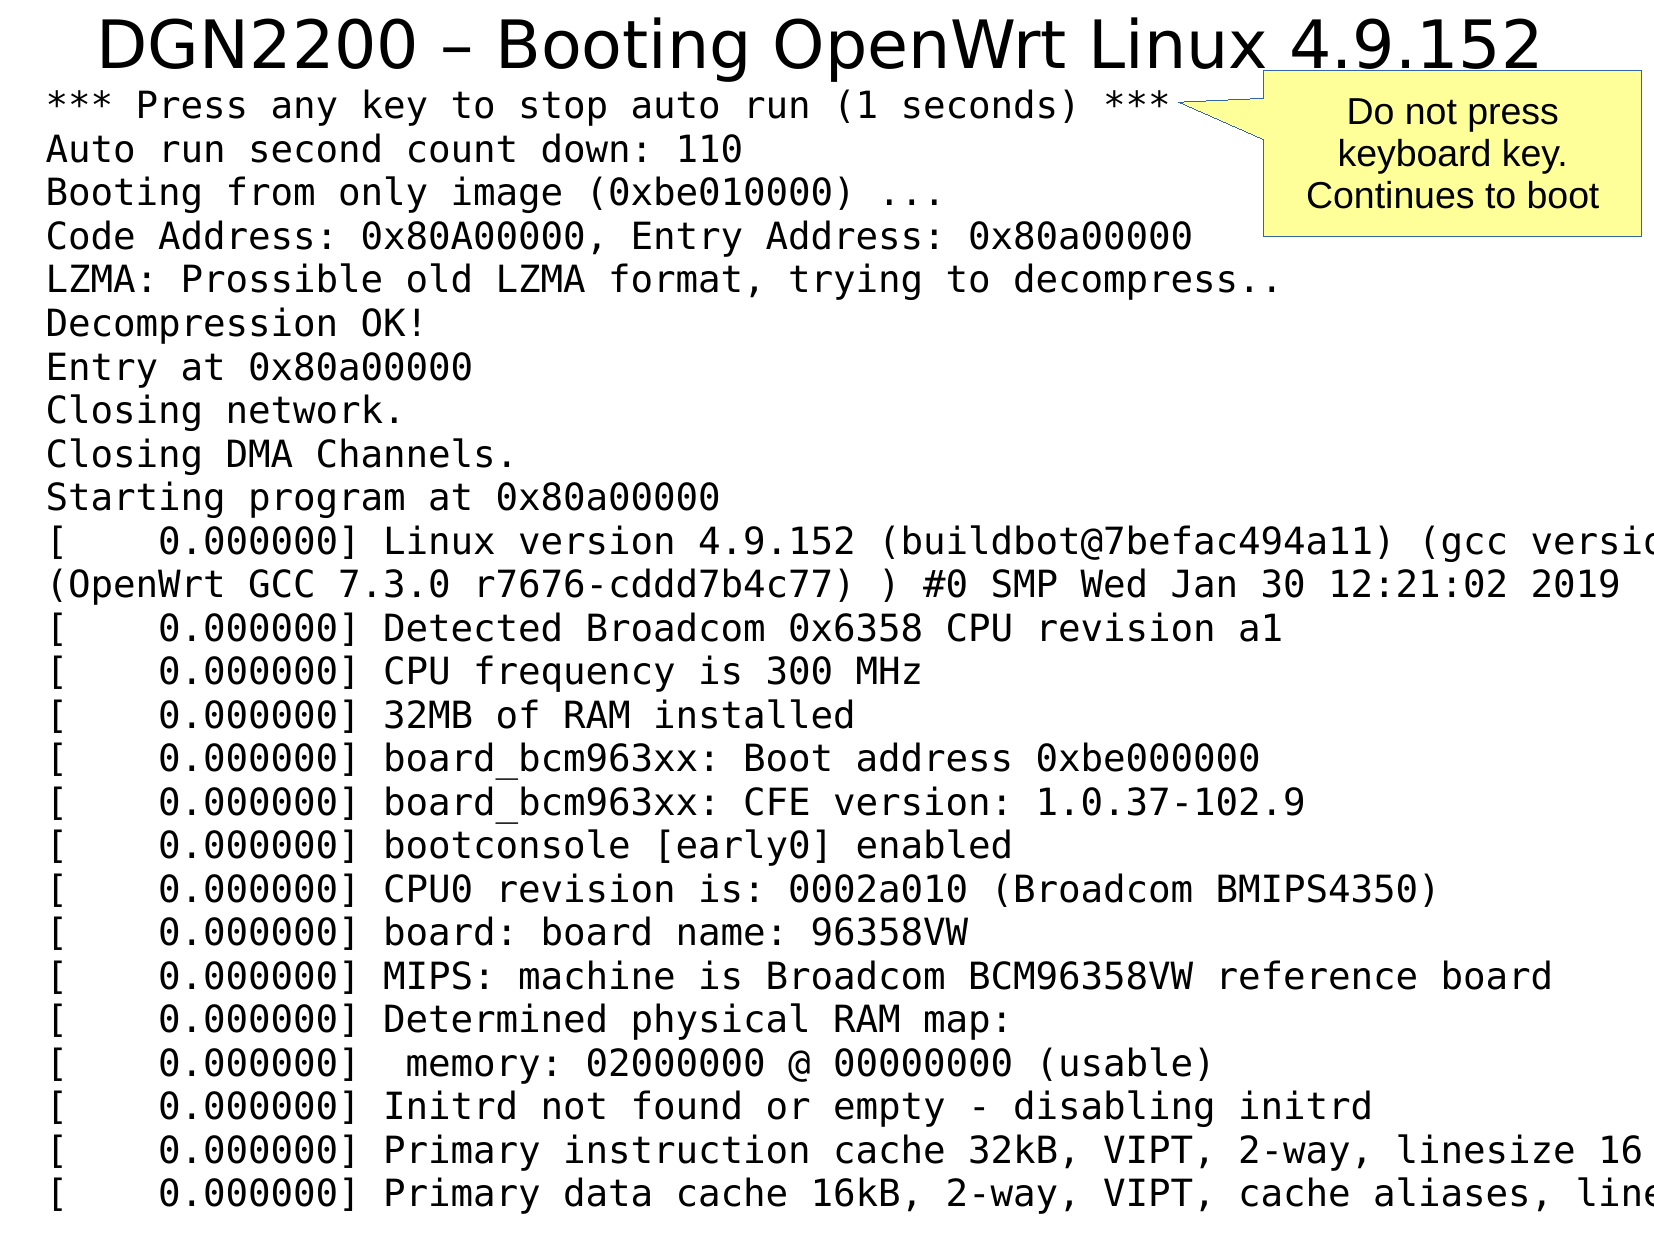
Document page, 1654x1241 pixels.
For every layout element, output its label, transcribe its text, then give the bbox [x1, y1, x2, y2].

text_box Do not press keyboard key. Continues to boot [1178, 70, 1642, 237]
text_box *** Press any key to stop auto run (1 seconds) *** Auto run second count down: 110 Booting from only image (0xbe010000) ... Code Address: 0x80A00000, Entry Address: 0x80a00000 LZMA: Prossible old LZMA format, trying to decompress.. Decompression OK! Entry at 0x80a00000 Closing network. Closing DMA Channels. Starting program at 0x80a00000 [ 0.000000] Linux version 4.9.152 (buildbot@7befac494a11) (gcc version 7.3.0 (OpenWrt GCC 7.3.0 r7676-cddd7b4c77) ) #0 SMP Wed Jan 30 12:21:02 2019 [ 0.000000] Detected Broadcom 0x6358 CPU revision a1 [ 0.000000] CPU frequency is 300 MHz [ 0.000000] 32MB of RAM installed [ 0.000000] board_bcm963xx: Boot address 0xbe000000 [ 0.000000] board_bcm963xx: CFE version: 1.0.37-102.9 [ 0.000000] bootconsole [early0] enabled [ 0.000000] CPU0 revision is: 0002a010 (Broadcom BMIPS4350) [ 0.000000] board: board name: 96358VW [ 0.000000] MIPS: machine is Broadcom BCM96358VW reference board [ 0.000000] Determined physical RAM map: [ 0.000000] memory: 02000000 @ 00000000 (usable) [ 0.000000] Initrd not found or empty - disabling initrd [ 0.000000] Primary instruction cache 32kB, VIPT, 2-way, linesize 16 bytes. [ 0.000000] Primary data cache 16kB, 2-way, VIPT, cache aliases, linesize 16 bytes [30, 76, 1654, 1241]
title DGN2200 – Booting OpenWrt Linux 4.9.152 [0, 0, 1642, 98]
